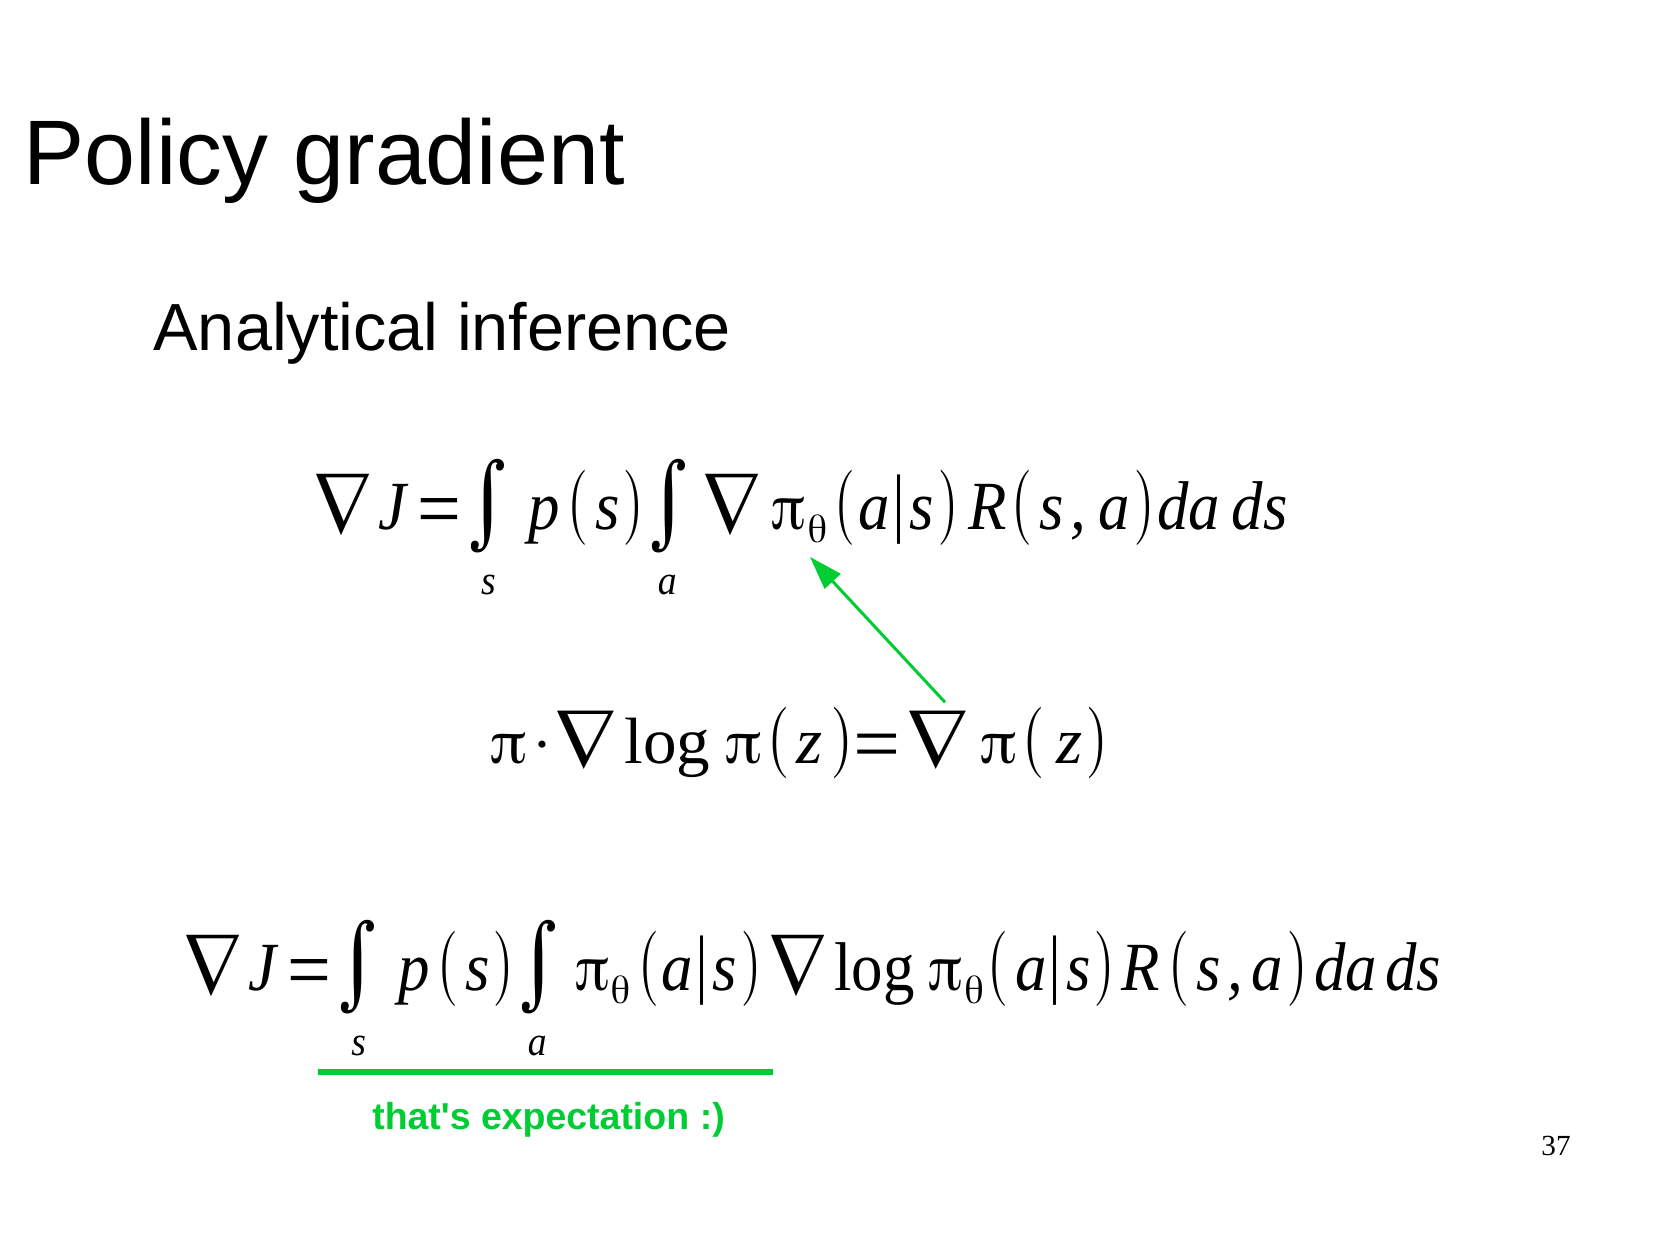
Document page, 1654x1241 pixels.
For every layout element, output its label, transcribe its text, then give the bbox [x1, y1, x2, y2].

chart [166, 912, 1459, 1064]
title Policy gradient [23, 49, 1512, 257]
chart [473, 702, 1126, 782]
text_box that's expectation :) [357, 1087, 740, 1145]
list Analytical inference [82, 290, 1571, 1010]
chart [296, 452, 1303, 604]
